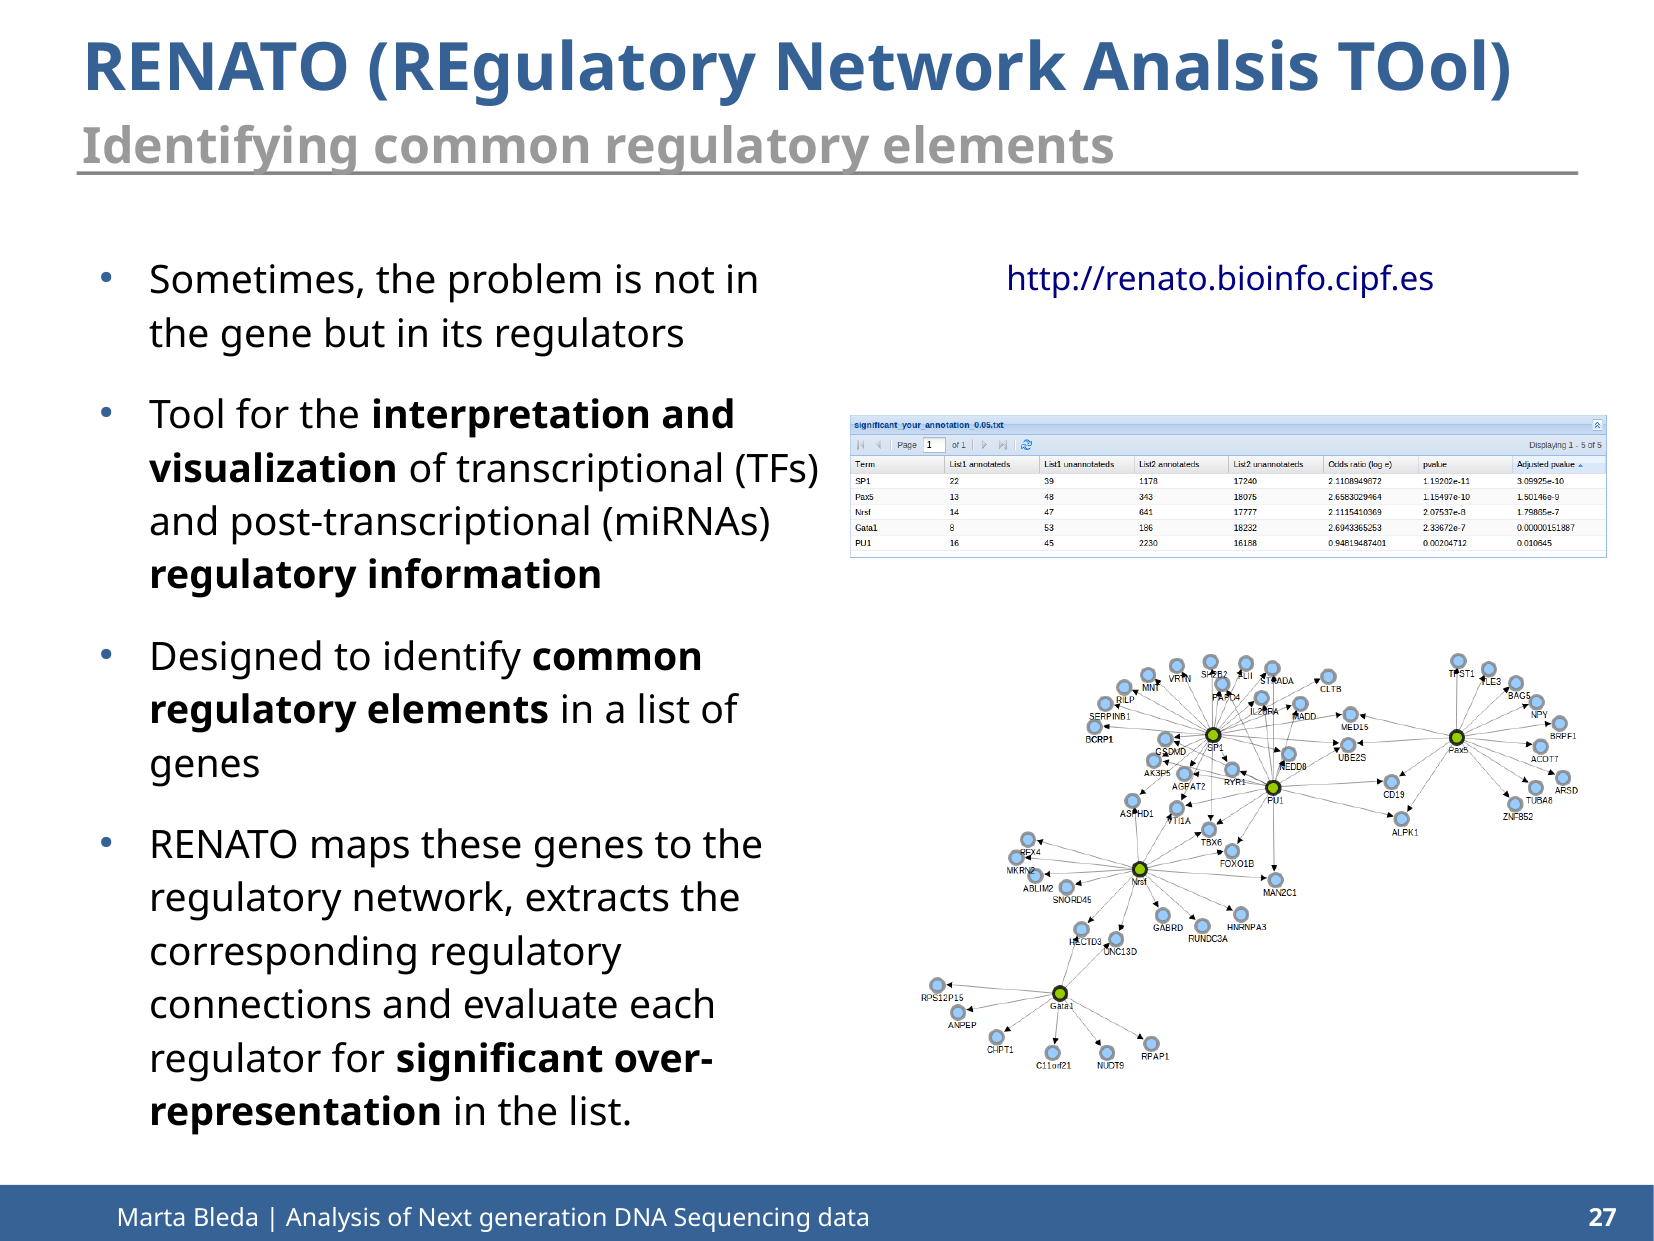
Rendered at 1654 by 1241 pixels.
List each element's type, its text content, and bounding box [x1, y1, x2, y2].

picture [261, 170, 336, 175]
picture [347, 170, 664, 175]
picture [850, 170, 1580, 175]
title RENATO (REgulatory Network Analsis TOol) Identifying common regulatory elements [82, 31, 1571, 166]
picture [914, 645, 1584, 1078]
list Sometimes, the problem is not in the gene but in its regulators Tool for the interpretation and visualization of transcriptional (TFs) and post-transcriptional (miRNAs) regulatory information Designed to identify common regulatory elements in a list of genes RENATO maps these genes to the regulatory network, extracts the corresponding regulatory connections and evaluate each regulator for significant over-representation in the list. [82, 251, 826, 1147]
picture [74, 170, 254, 175]
picture [847, 412, 1609, 559]
picture [675, 170, 843, 175]
text_box http://renato.bioinfo.cipf.es [991, 247, 1461, 305]
